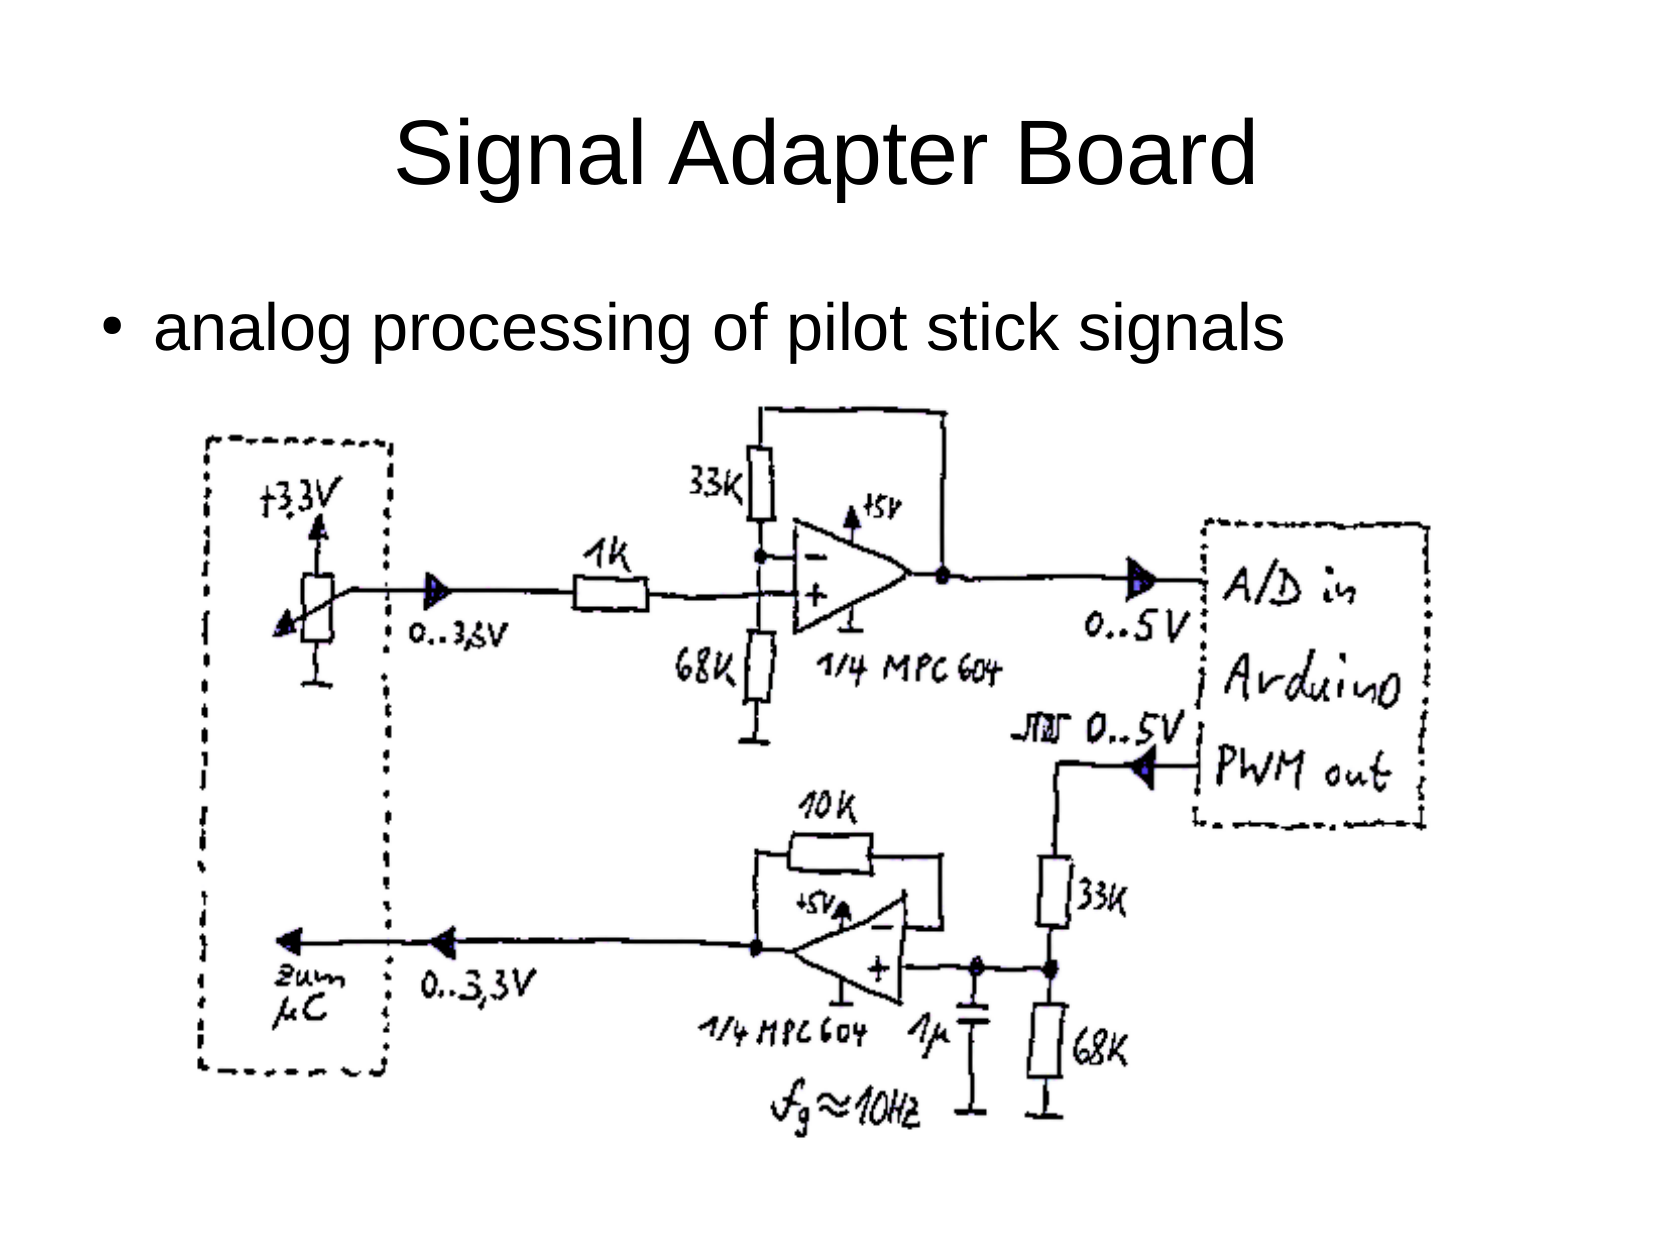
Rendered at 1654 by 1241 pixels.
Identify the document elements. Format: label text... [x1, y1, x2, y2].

list analog processing of pilot stick signals [82, 290, 1571, 1010]
picture [188, 389, 1447, 1146]
title Signal Adapter Board [82, 49, 1571, 257]
